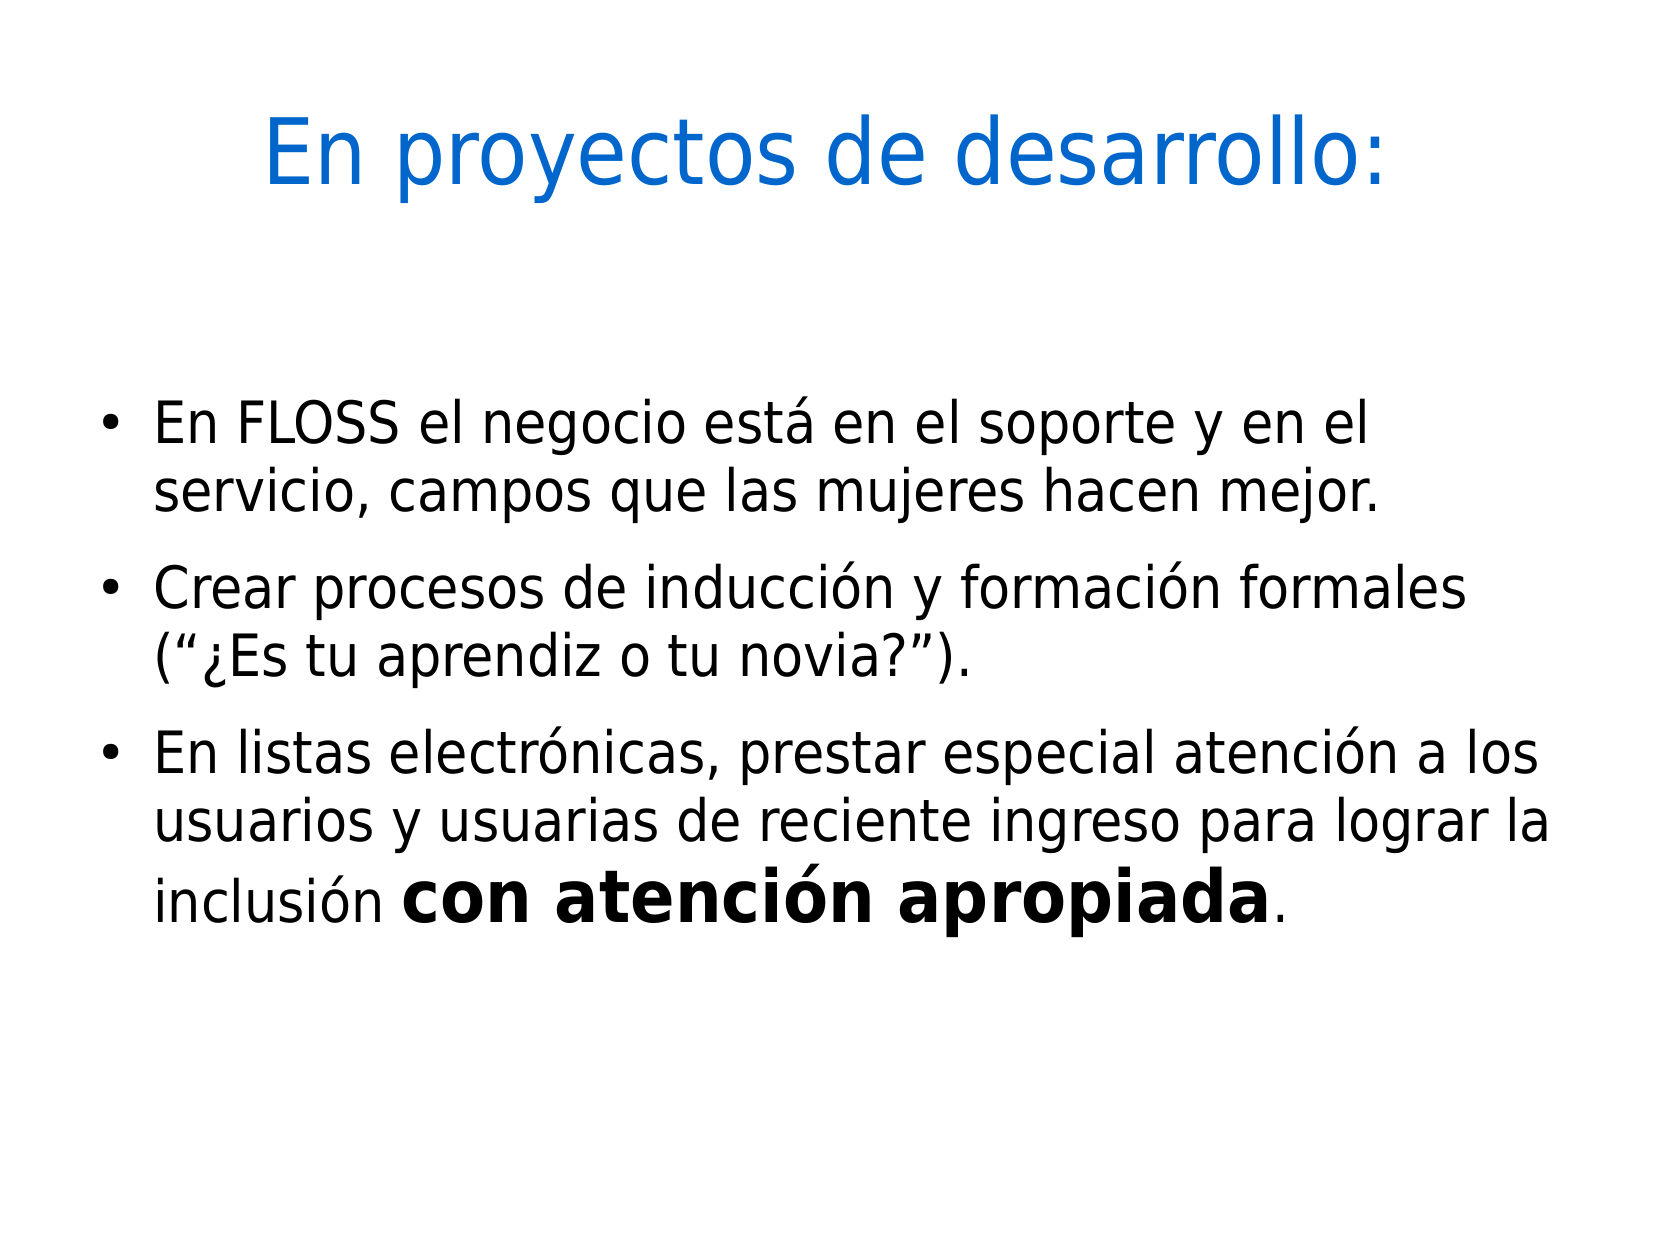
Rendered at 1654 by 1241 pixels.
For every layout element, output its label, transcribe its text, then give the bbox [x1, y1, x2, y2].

title En proyectos de desarrollo: [82, 49, 1571, 257]
list En FLOSS el negocio está en el soporte y en el servicio, campos que las mujeres hacen mejor. Crear procesos de inducción y formación formales (“¿Es tu aprendiz o tu novia?”). En listas electrónicas, prestar especial atención a los usuarios y usuarias de reciente ingreso para lograr la inclusión con atención apropiada. [82, 389, 1595, 1201]
